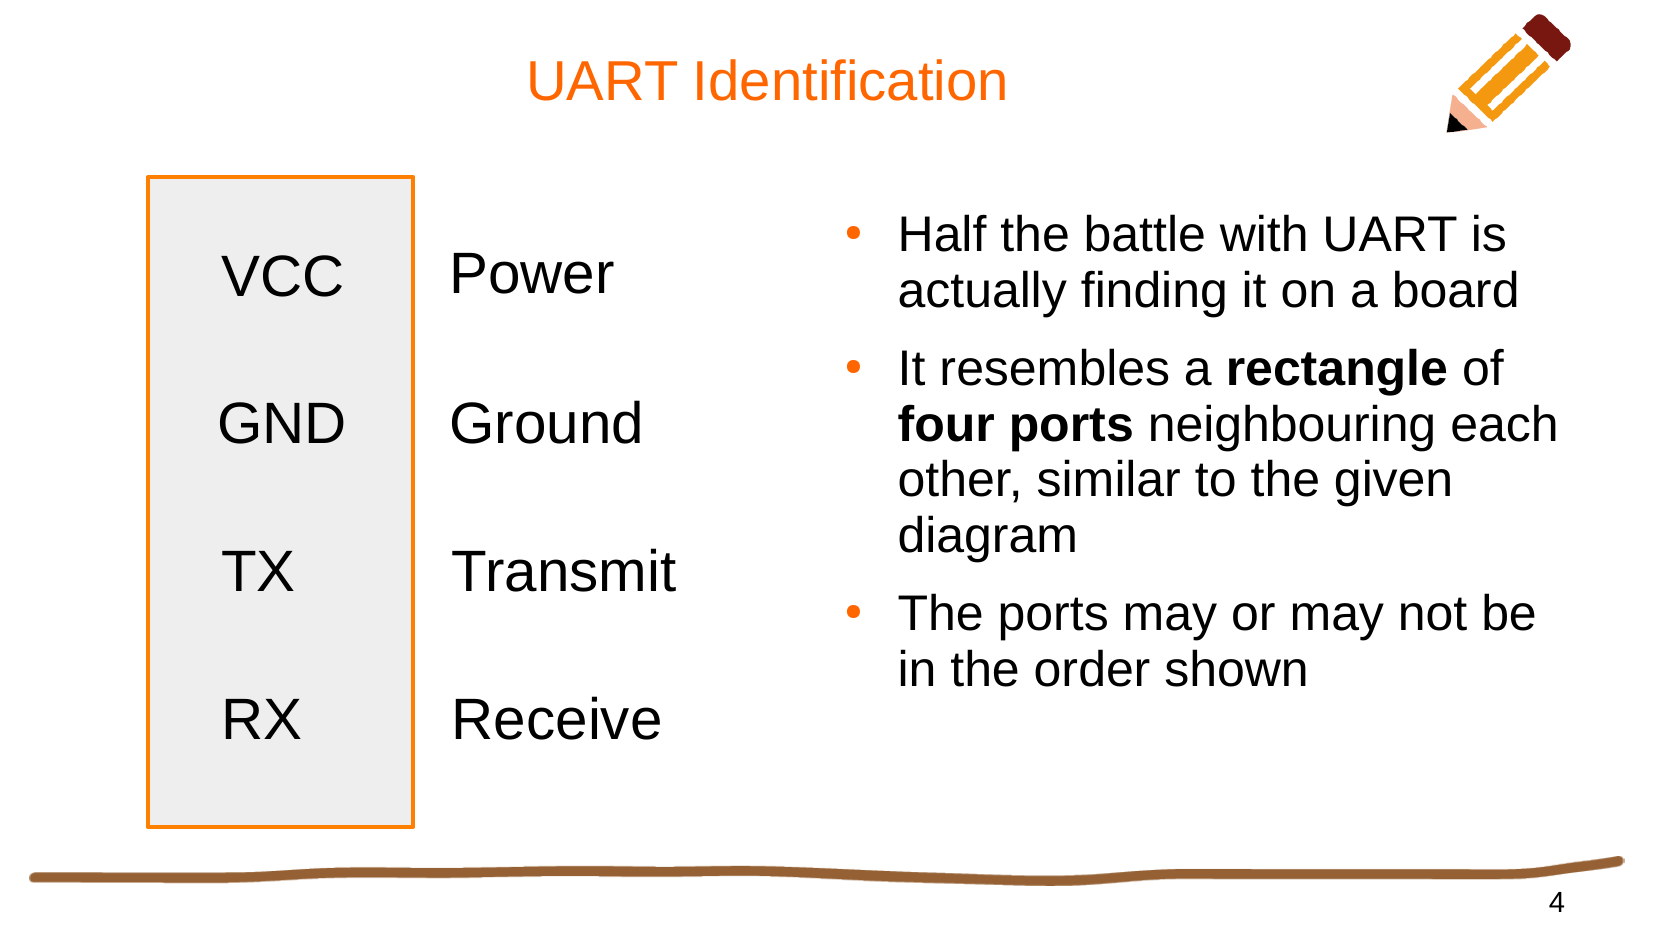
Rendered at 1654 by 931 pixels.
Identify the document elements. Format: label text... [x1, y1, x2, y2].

picture [1446, 14, 1571, 133]
text_box GND [202, 383, 380, 473]
text_box Ground [434, 383, 680, 464]
text_box VCC [206, 236, 384, 325]
text_box RX [206, 679, 384, 768]
text_box TX [206, 531, 384, 621]
text_box Transmit [437, 531, 703, 621]
list Half the battle with UART is actually finding it on a board It resembles a rectangle of four ports neighbouring each other, similar to the given diagram The ports may or may not be in the order shown [826, 206, 1565, 857]
title UART Identification [88, 29, 1447, 133]
text_box Power [434, 233, 680, 313]
text_box Receive [437, 679, 682, 759]
picture [29, 856, 1625, 886]
text_box [147, 177, 414, 827]
